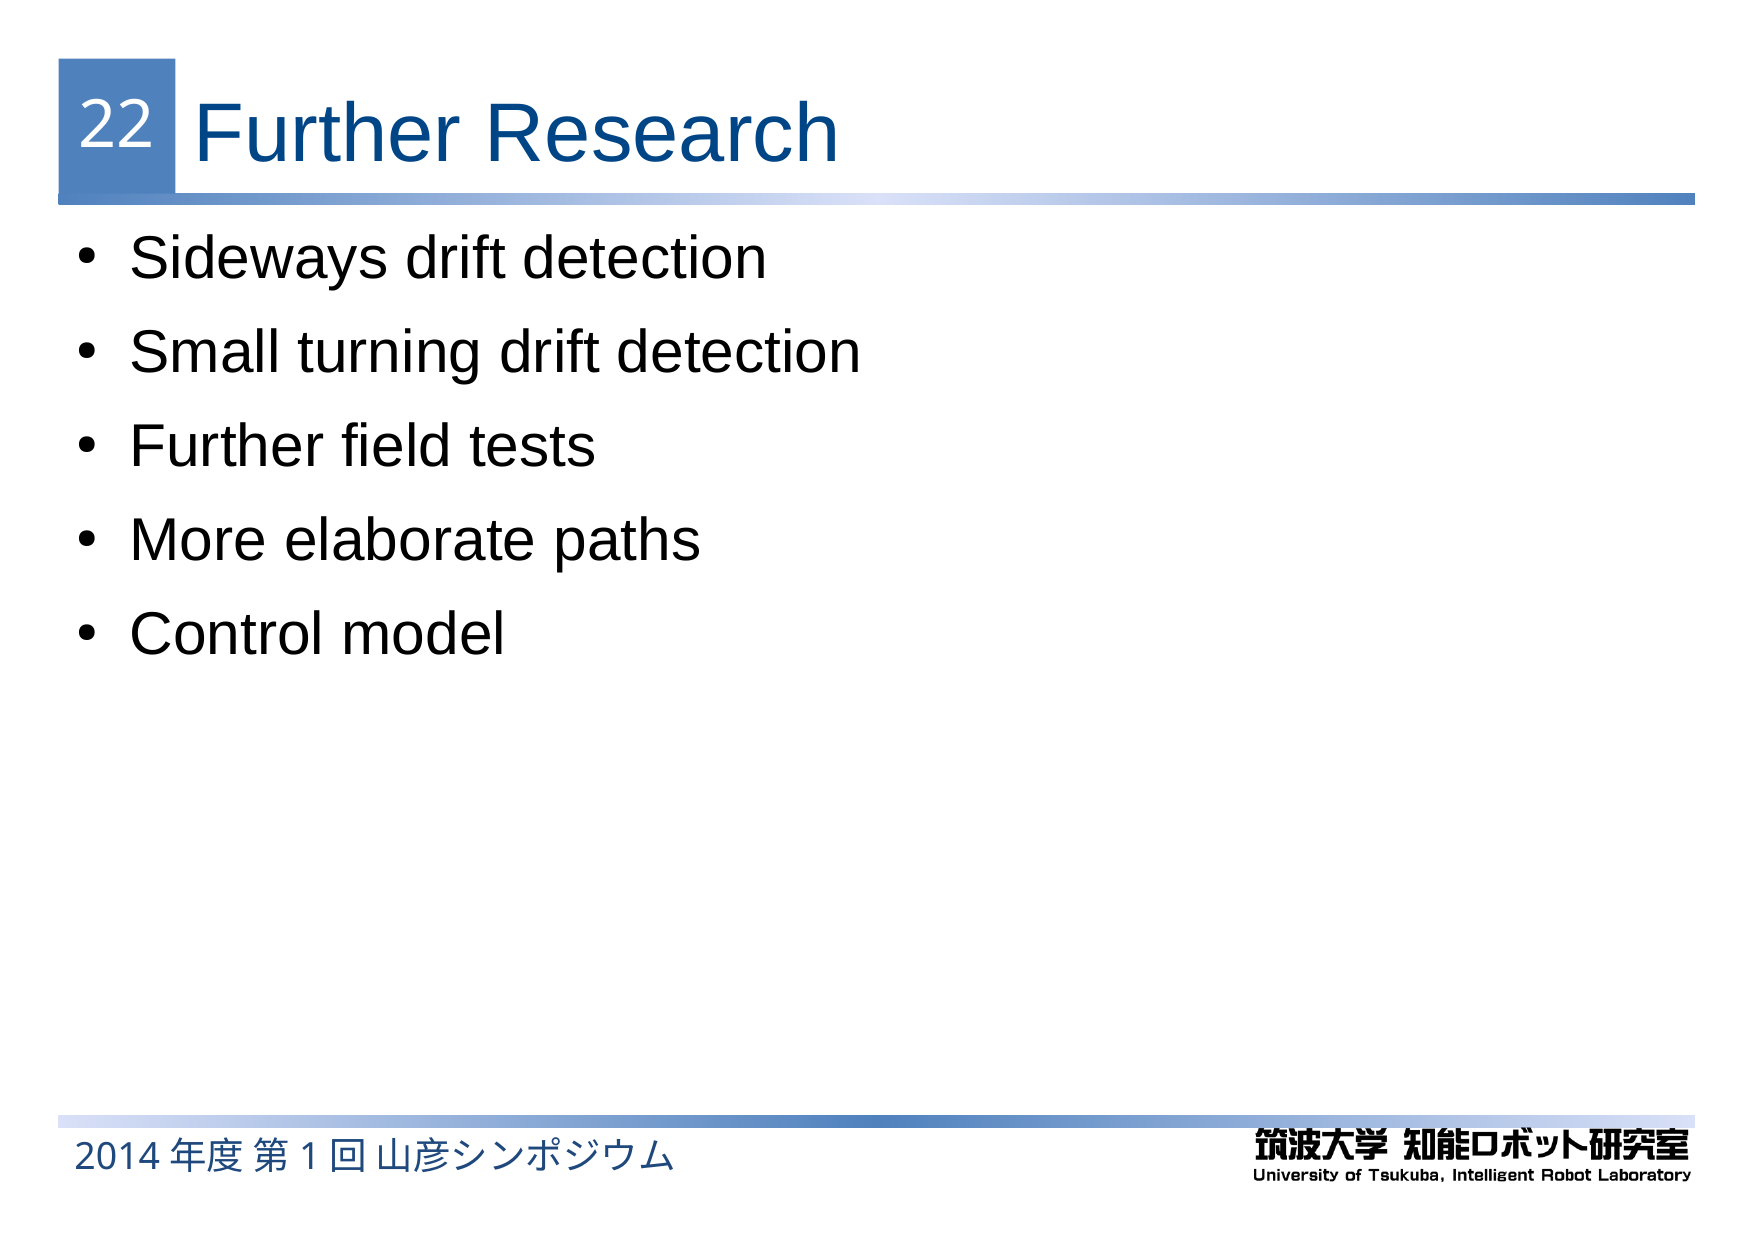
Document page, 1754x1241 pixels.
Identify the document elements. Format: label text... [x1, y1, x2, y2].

list Sideways drift detection Small turning drift detection Further field tests More elaborate paths Control model [58, 223, 1696, 1116]
picture [1252, 1127, 1691, 1182]
title Further Research [193, 61, 1651, 205]
